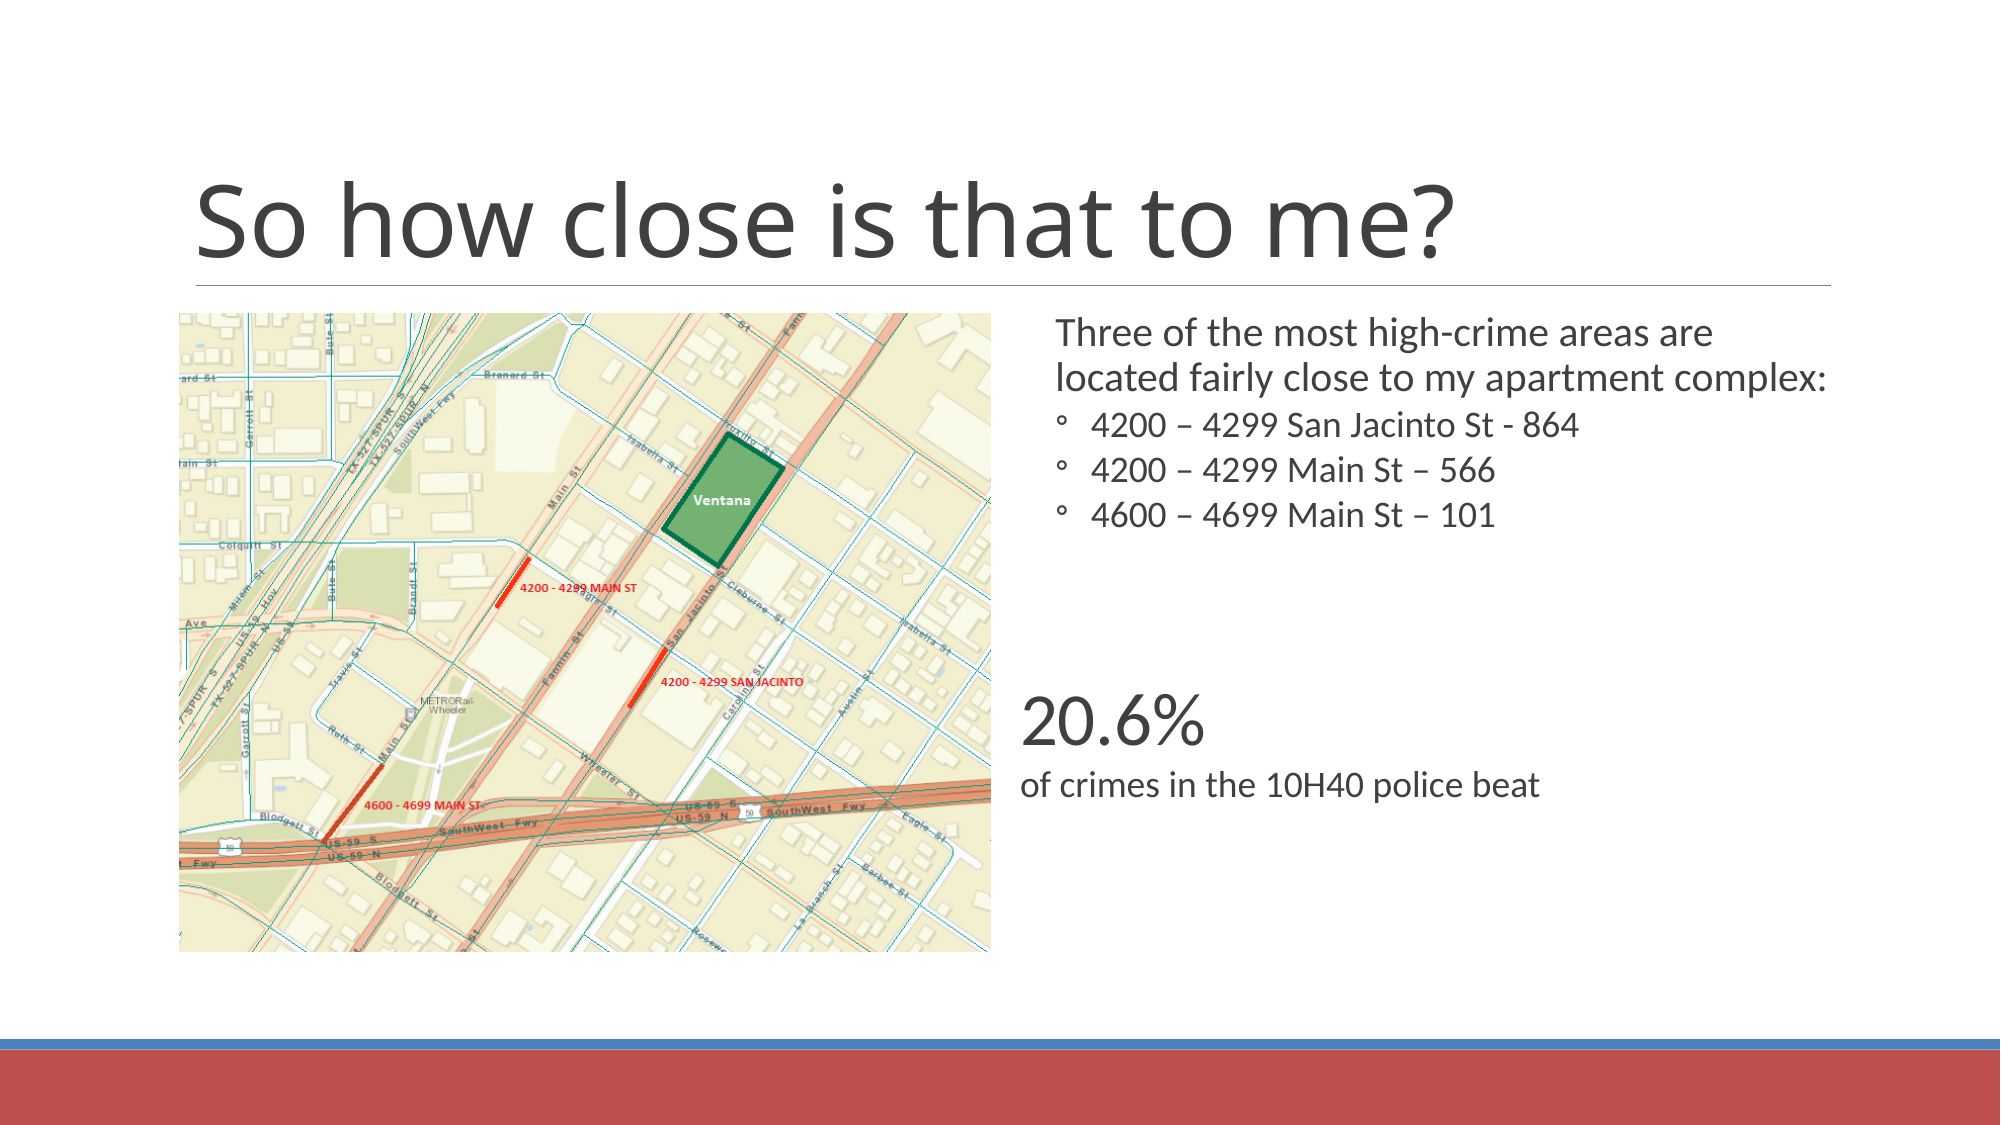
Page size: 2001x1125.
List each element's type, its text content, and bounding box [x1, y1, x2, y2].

picture [179, 313, 991, 952]
text_box Three of the most high-crime areas are located fairly close to my apartment complex: 4200 – 4299 San Jacinto St - 864 4200 – 4299 Main St – 566 4600 – 4699 Main St – 101 20.6% of crimes in the 10H40 police beat [1020, 302, 1830, 963]
text_box So how close is that to me? [180, 47, 1830, 285]
